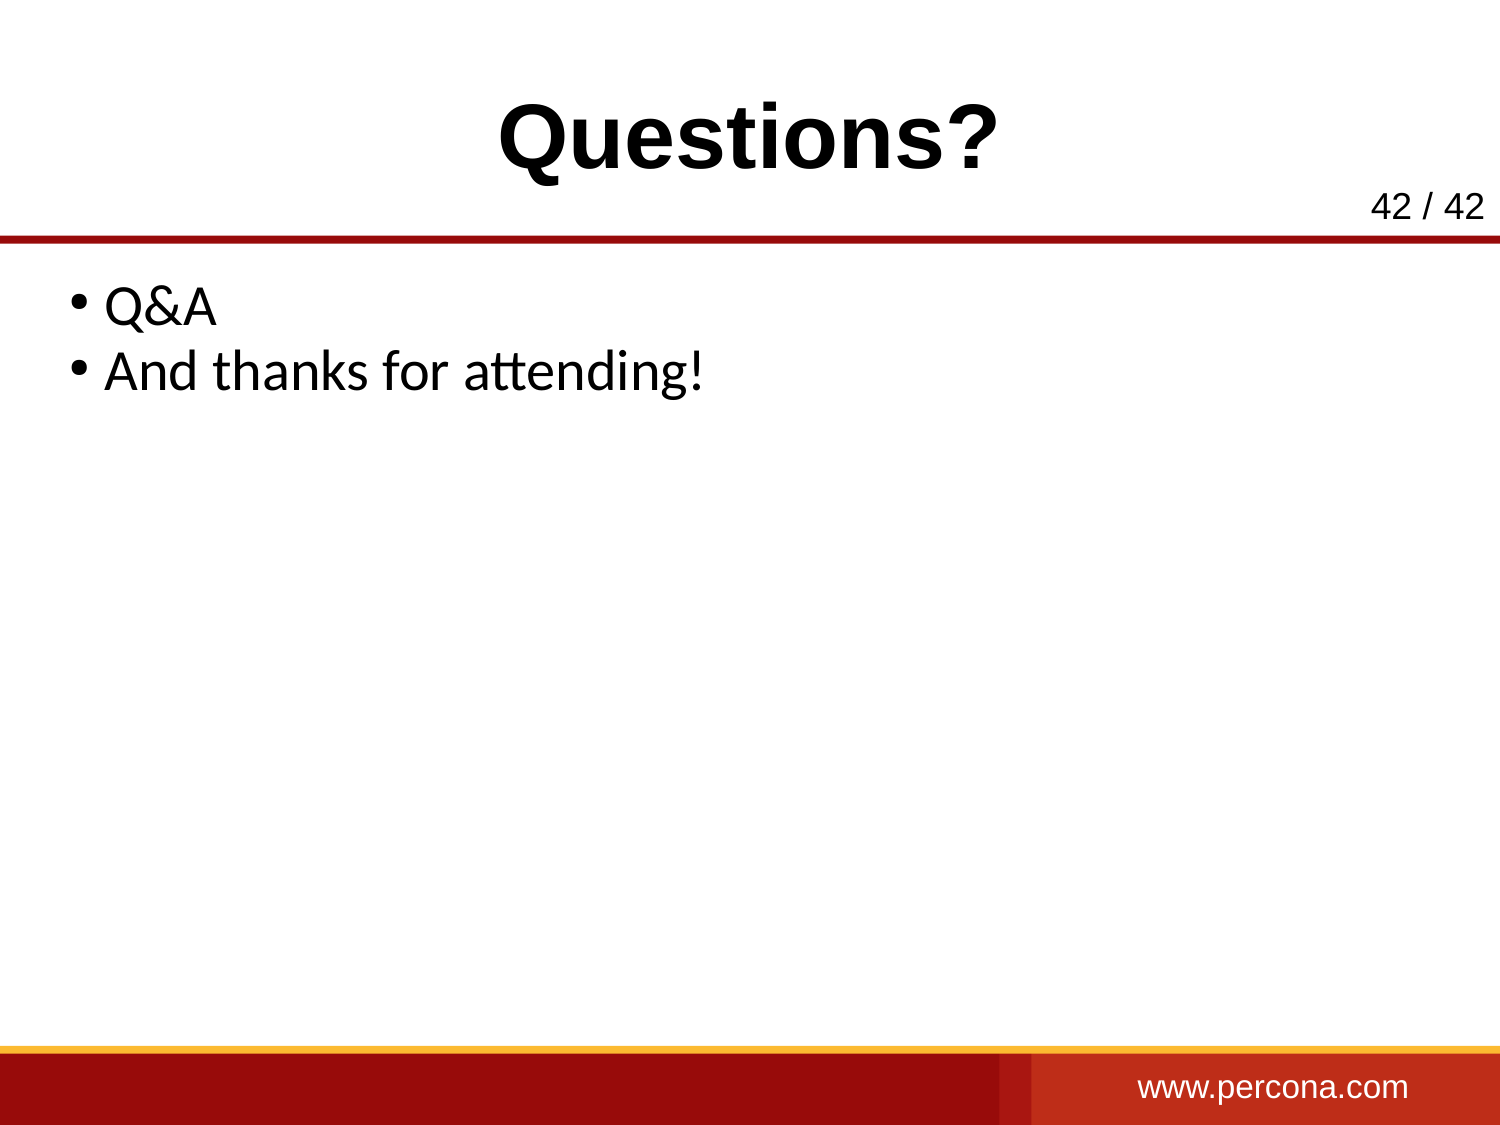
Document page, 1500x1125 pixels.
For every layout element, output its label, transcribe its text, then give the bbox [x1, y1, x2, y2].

text_box Q&A And thanks for attending! [69, 269, 1419, 1012]
text_box Questions? [75, 44, 1425, 232]
